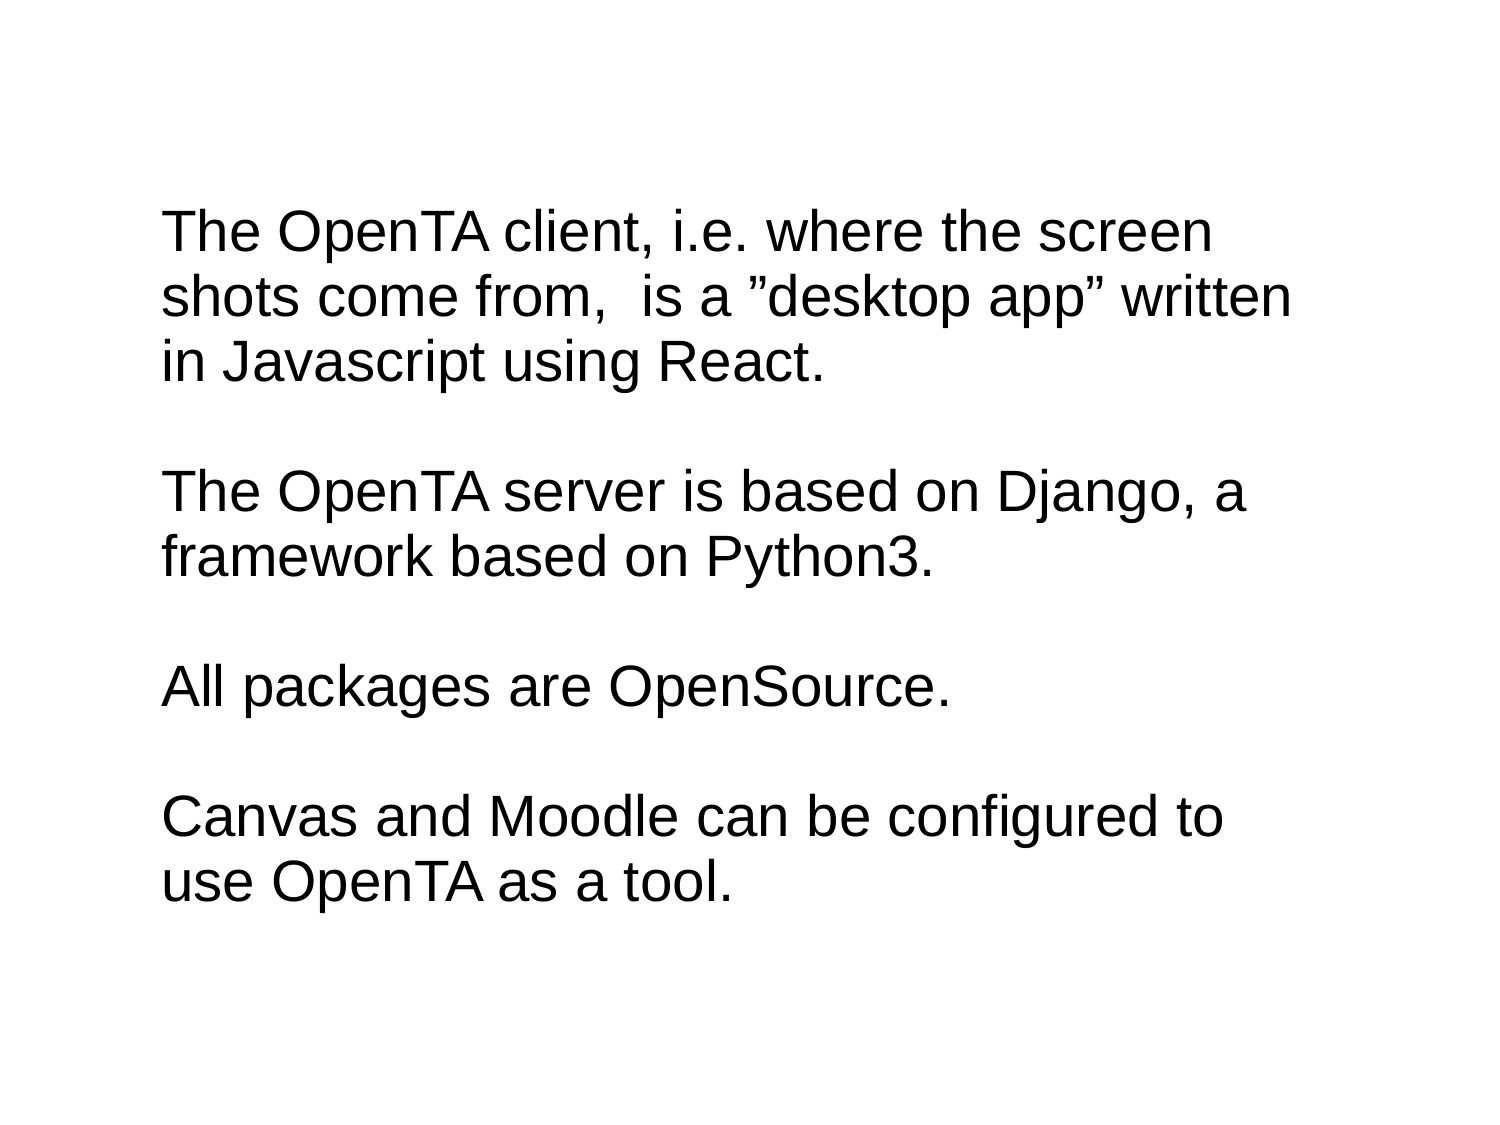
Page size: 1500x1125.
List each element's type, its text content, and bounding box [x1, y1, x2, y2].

text_box The OpenTA client, i.e. where the screen shots come from, is a ”desktop app” written in Javascript using React. The OpenTA server is based on Django, a framework based on Python3. All packages are OpenSource. Canvas and Moodle can be configured to use OpenTA as a tool. [146, 191, 1329, 987]
